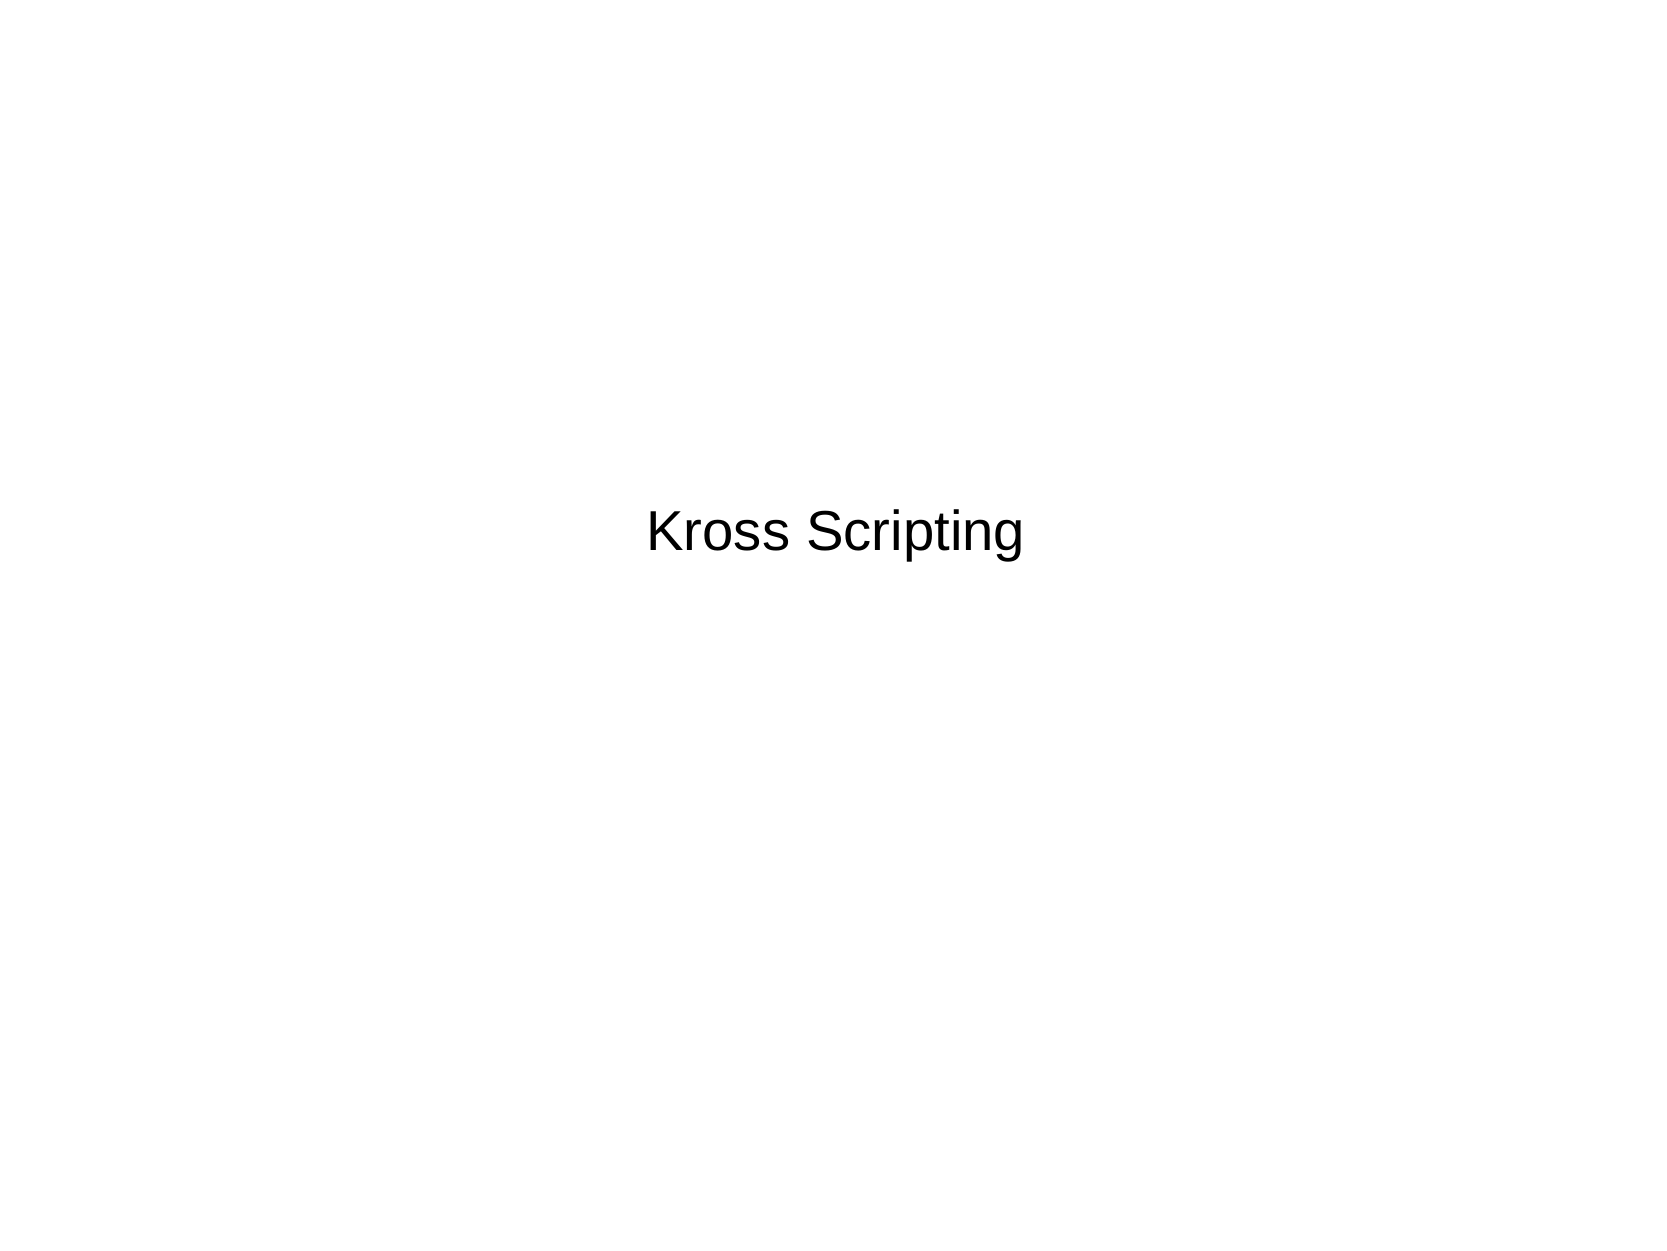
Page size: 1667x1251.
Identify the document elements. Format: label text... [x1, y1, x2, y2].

subtitle Kross Scripting [0, 502, 1667, 864]
